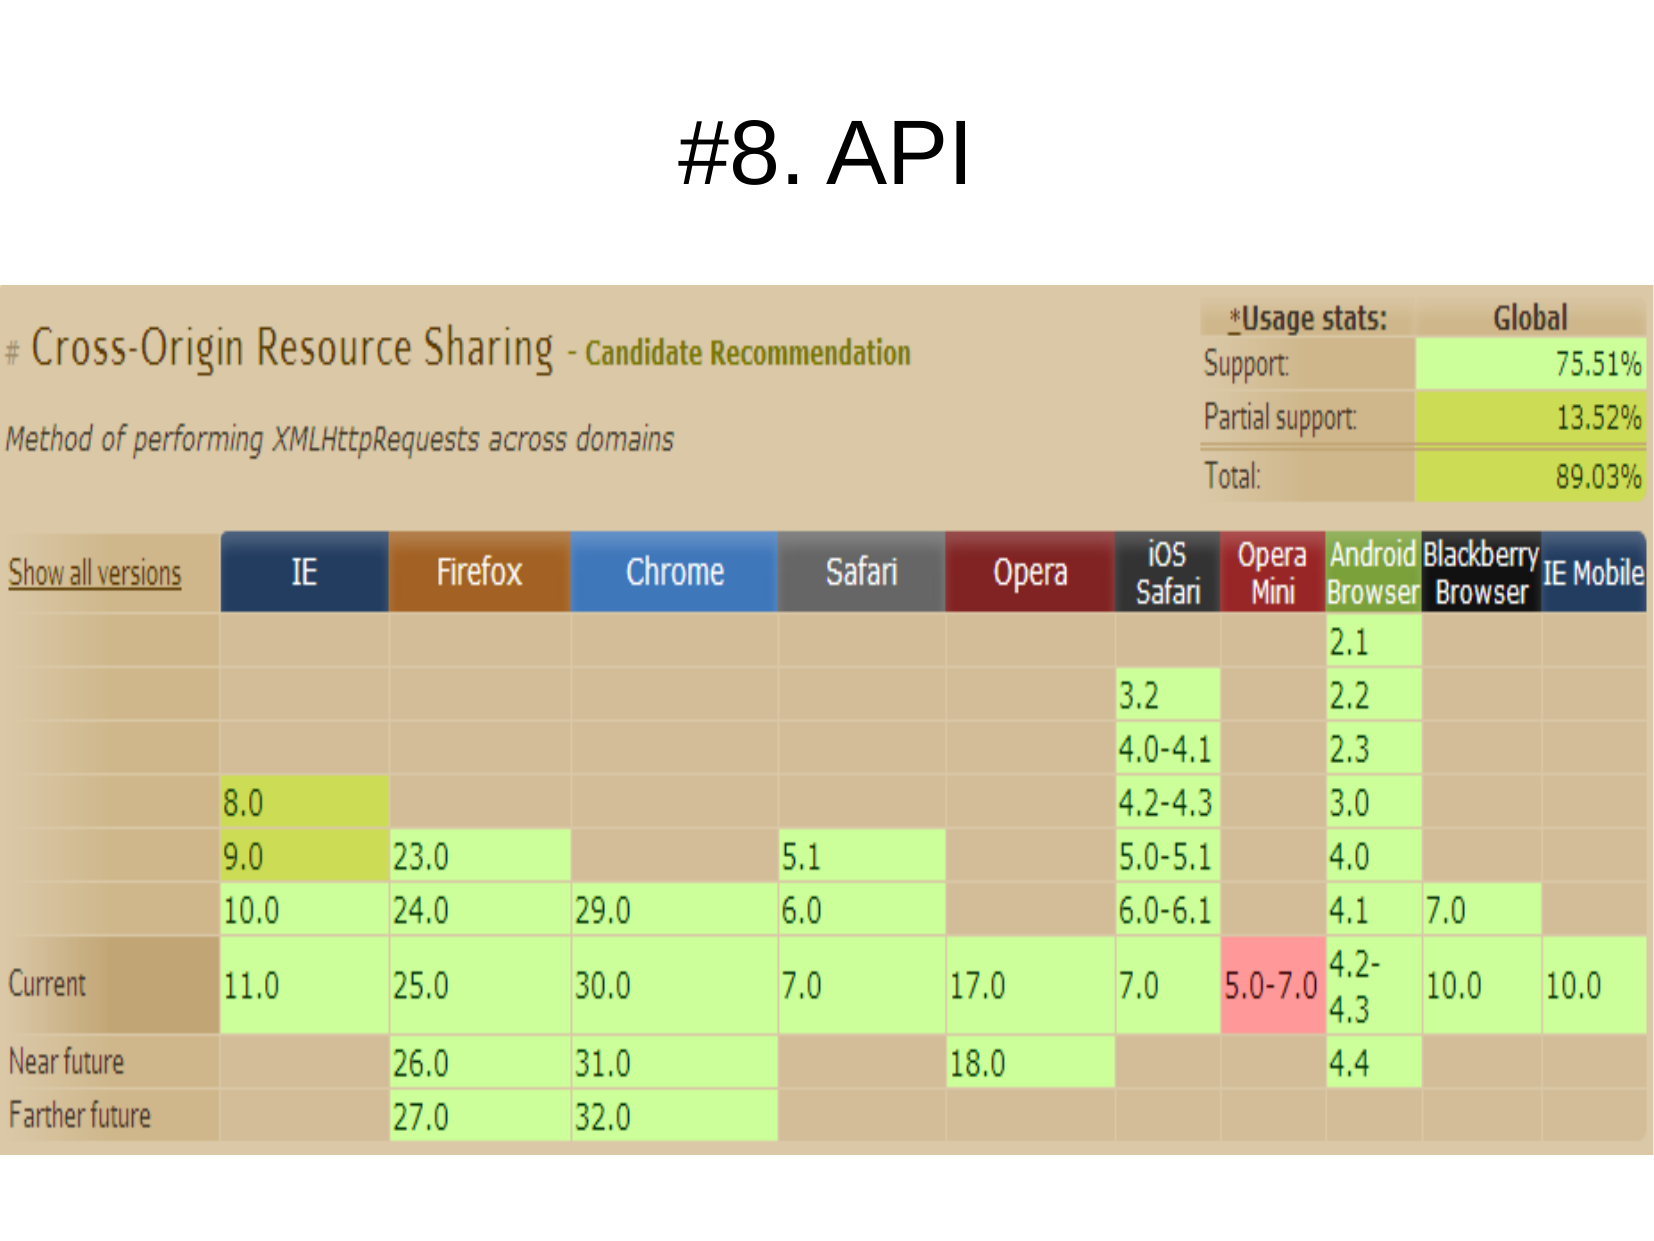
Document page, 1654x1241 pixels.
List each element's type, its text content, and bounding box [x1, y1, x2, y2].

picture [0, 285, 1654, 1156]
title #8. API [82, 49, 1571, 257]
